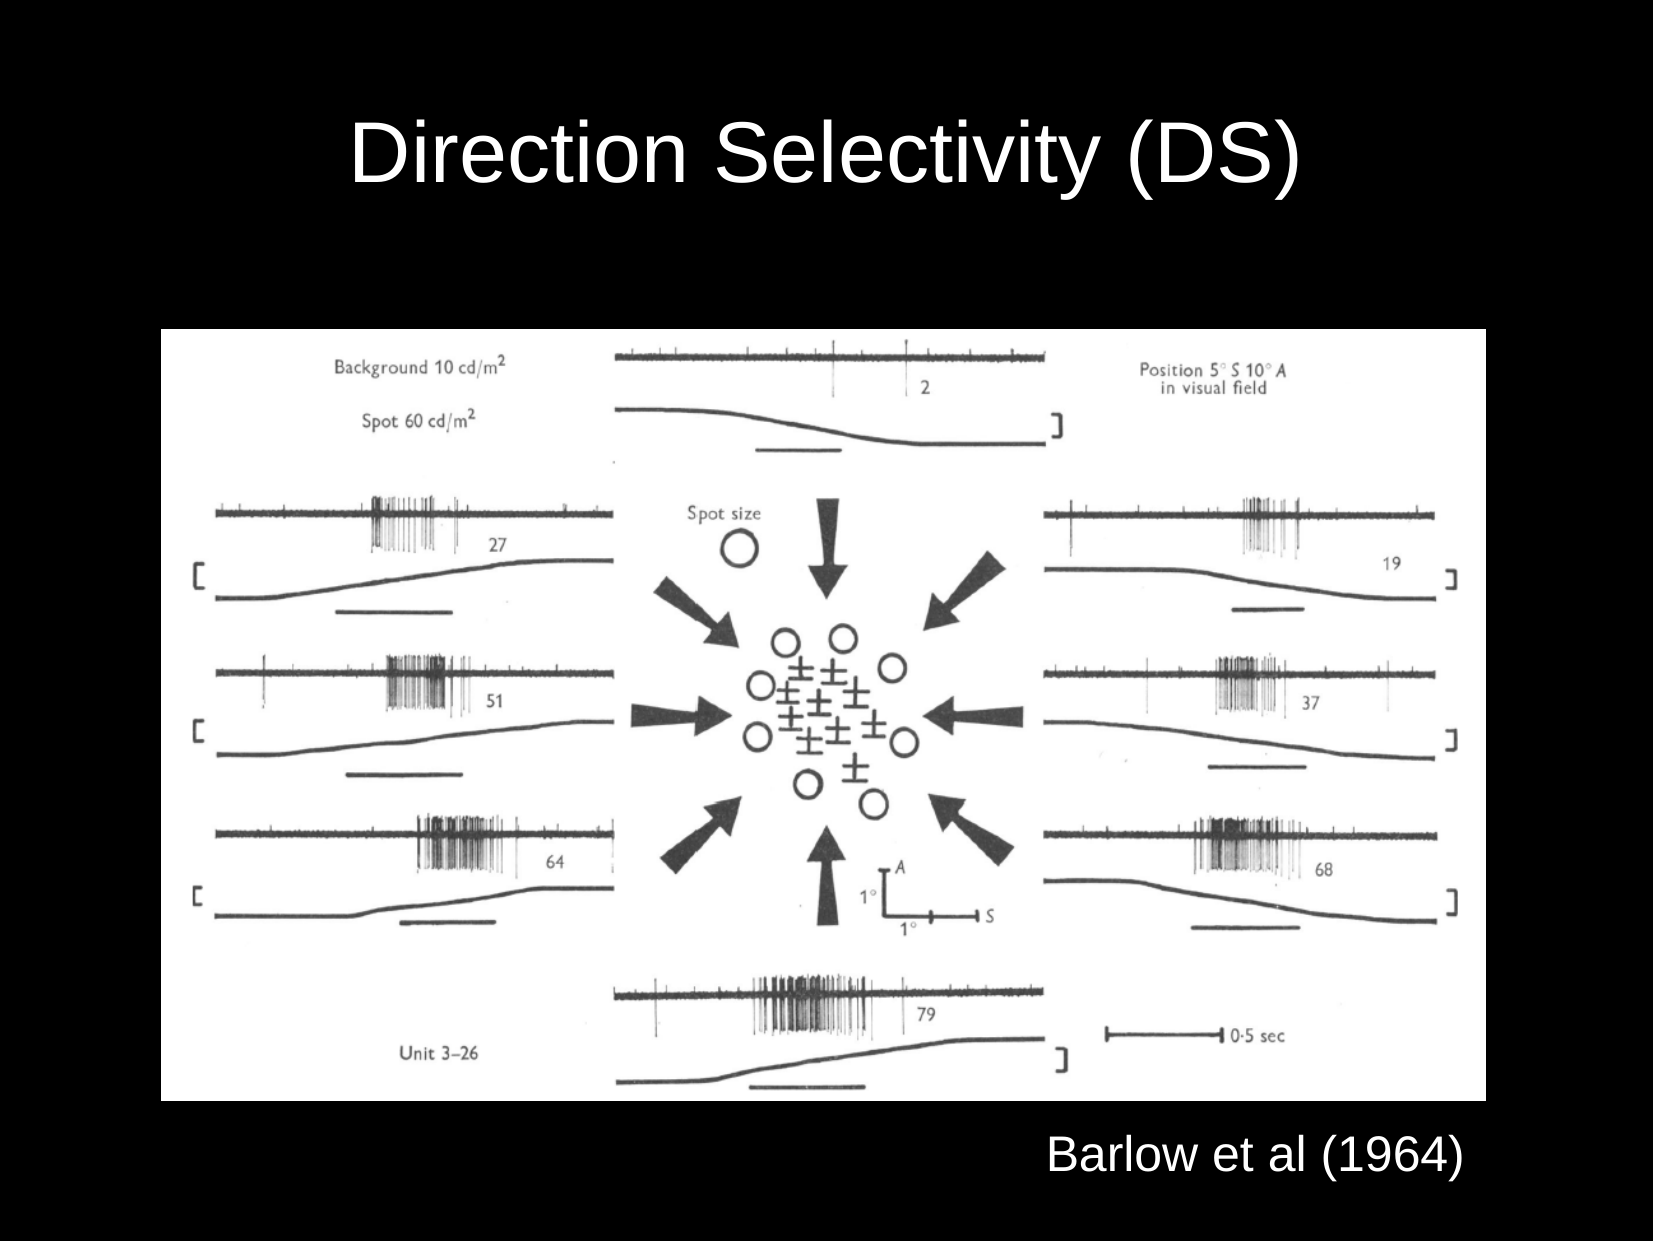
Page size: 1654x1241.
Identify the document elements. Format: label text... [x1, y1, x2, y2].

title Direction Selectivity (DS) [82, 49, 1571, 257]
list Barlow et al (1964) [975, 1126, 1606, 1201]
picture [161, 329, 1486, 1102]
